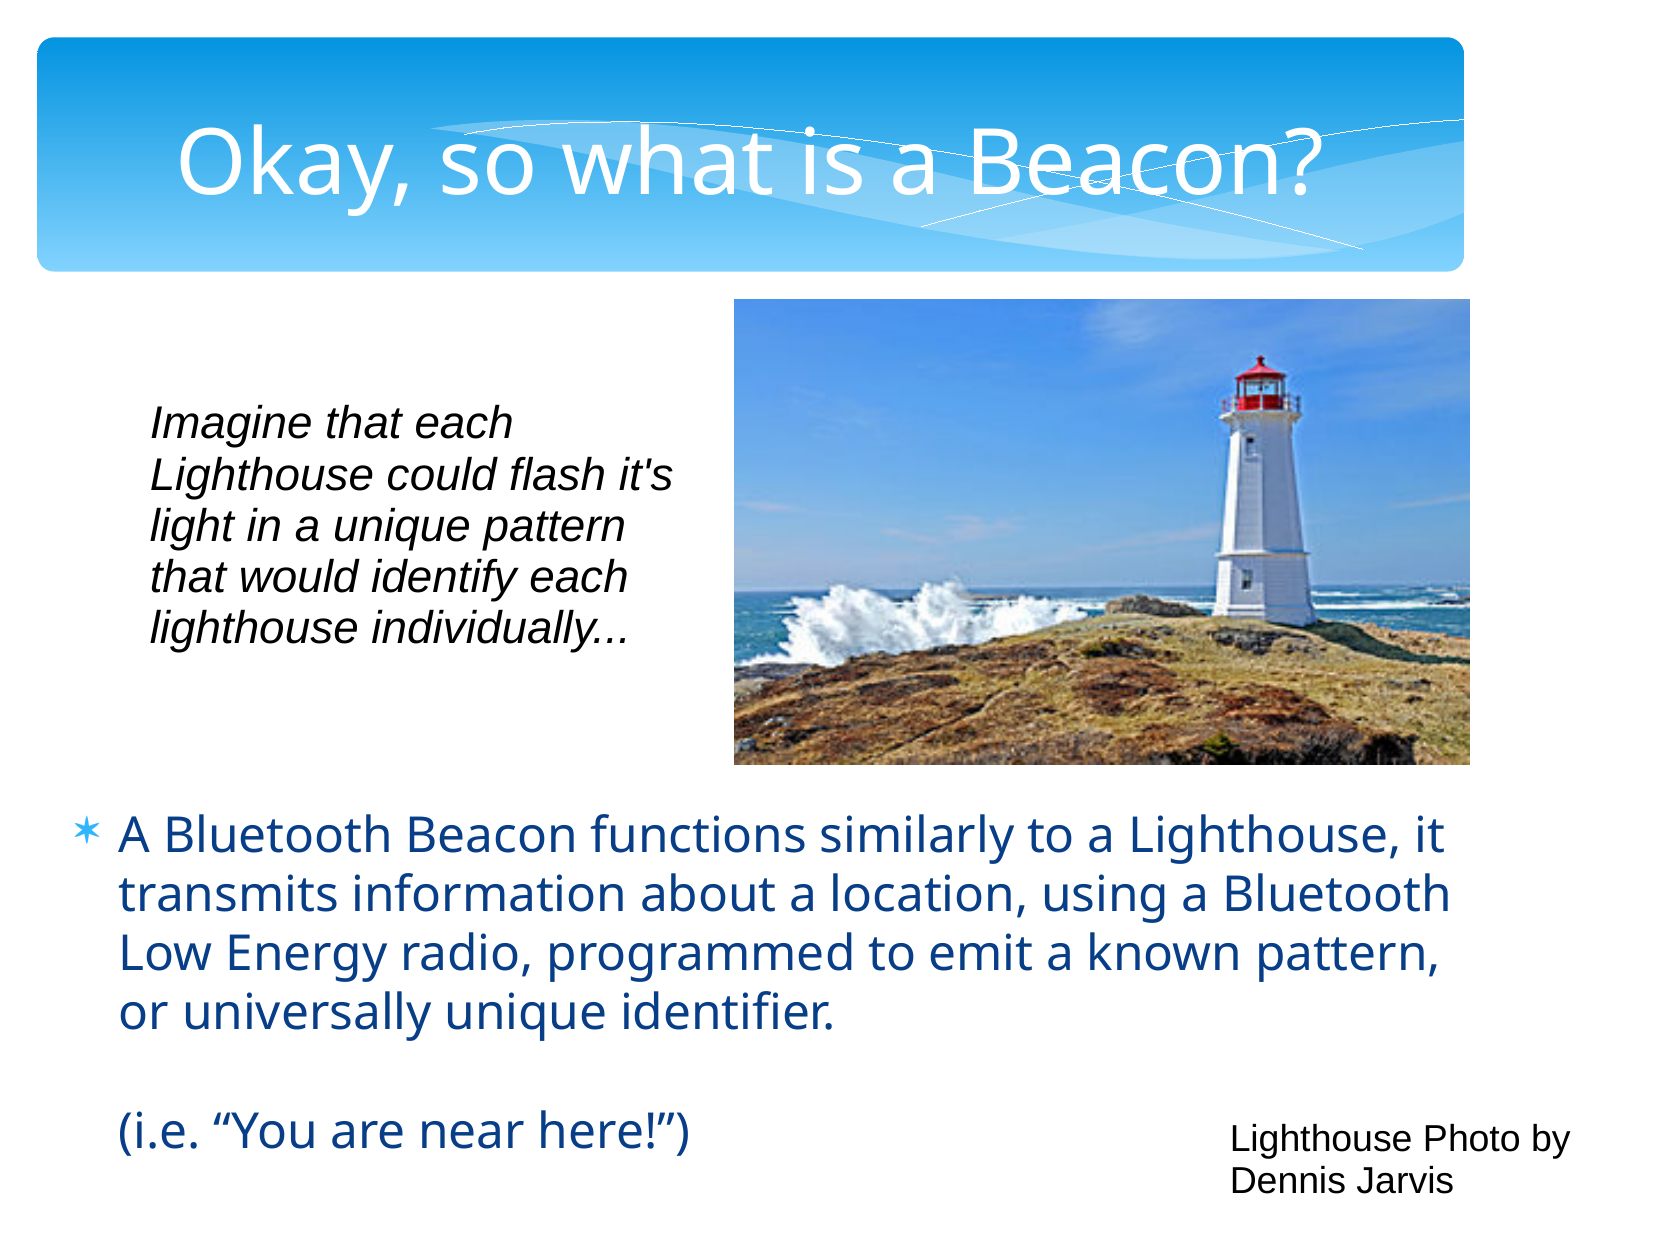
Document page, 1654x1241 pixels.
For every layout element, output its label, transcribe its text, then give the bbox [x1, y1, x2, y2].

title Okay, so what is a Beacon? [74, 40, 1425, 276]
text_box Lighthouse Photo by Dennis Jarvis [1214, 1109, 1654, 1221]
picture [734, 299, 1470, 765]
text_box Imagine that each Lighthouse could flash it's light in a unique pattern that would identify each lighthouse individually... [135, 390, 706, 691]
list A Bluetooth Beacon functions similarly to a Lighthouse, it transmits information about a location, using a Bluetooth Low Energy radio, programmed to emit a known pattern, or universally unique identifier. (i.e. “You are near here!”) [59, 794, 1501, 1171]
